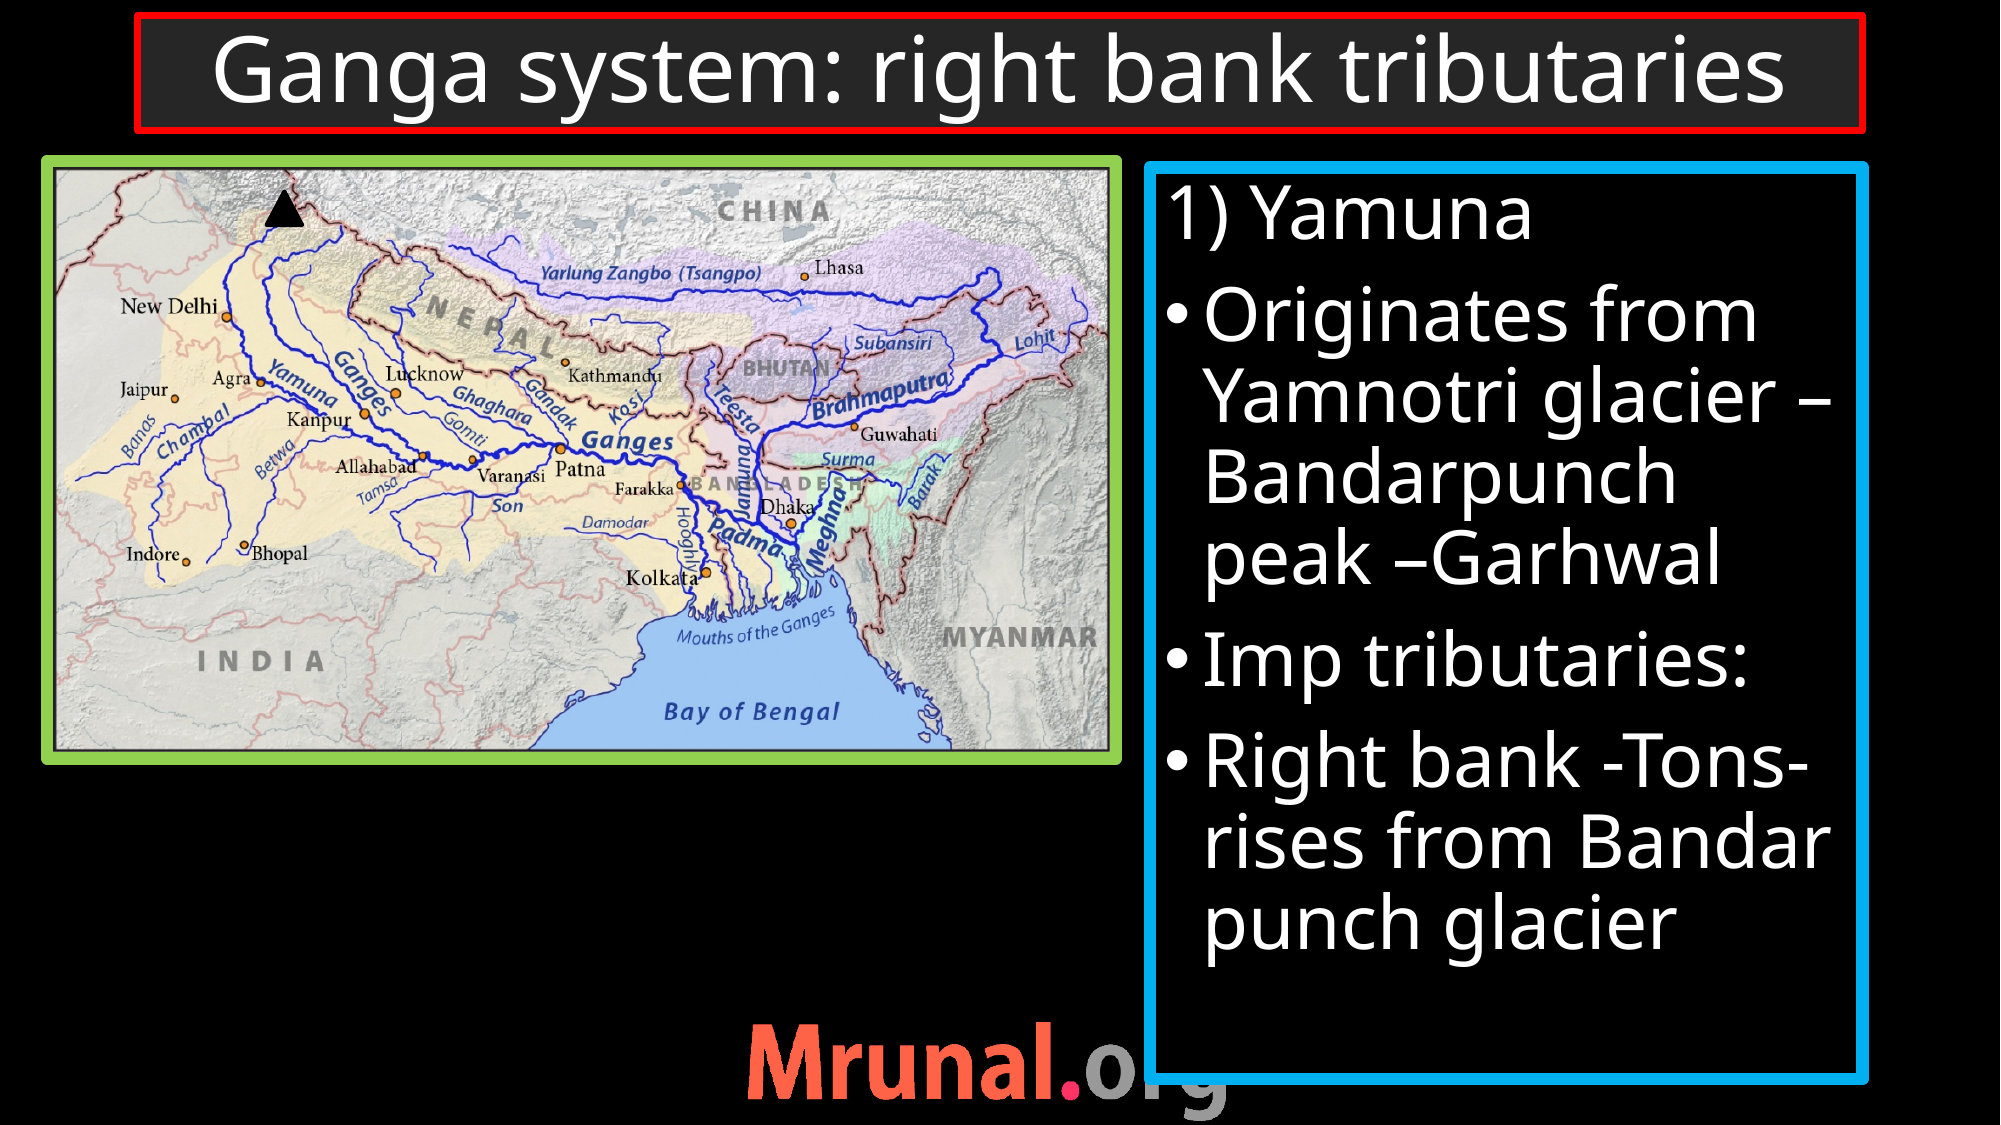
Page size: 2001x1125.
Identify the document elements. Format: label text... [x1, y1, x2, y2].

picture [53, 167, 1110, 753]
list 1) Yamuna Originates from Yamnotri glacier – Bandarpunch peak –Garhwal Imp tributaries: Right bank -Tons-rises from Bandar punch glacier [1149, 167, 1863, 1080]
text_box [266, 191, 303, 225]
title Ganga system: right bank tributaries [137, 15, 1863, 131]
picture [741, 1005, 1230, 1125]
